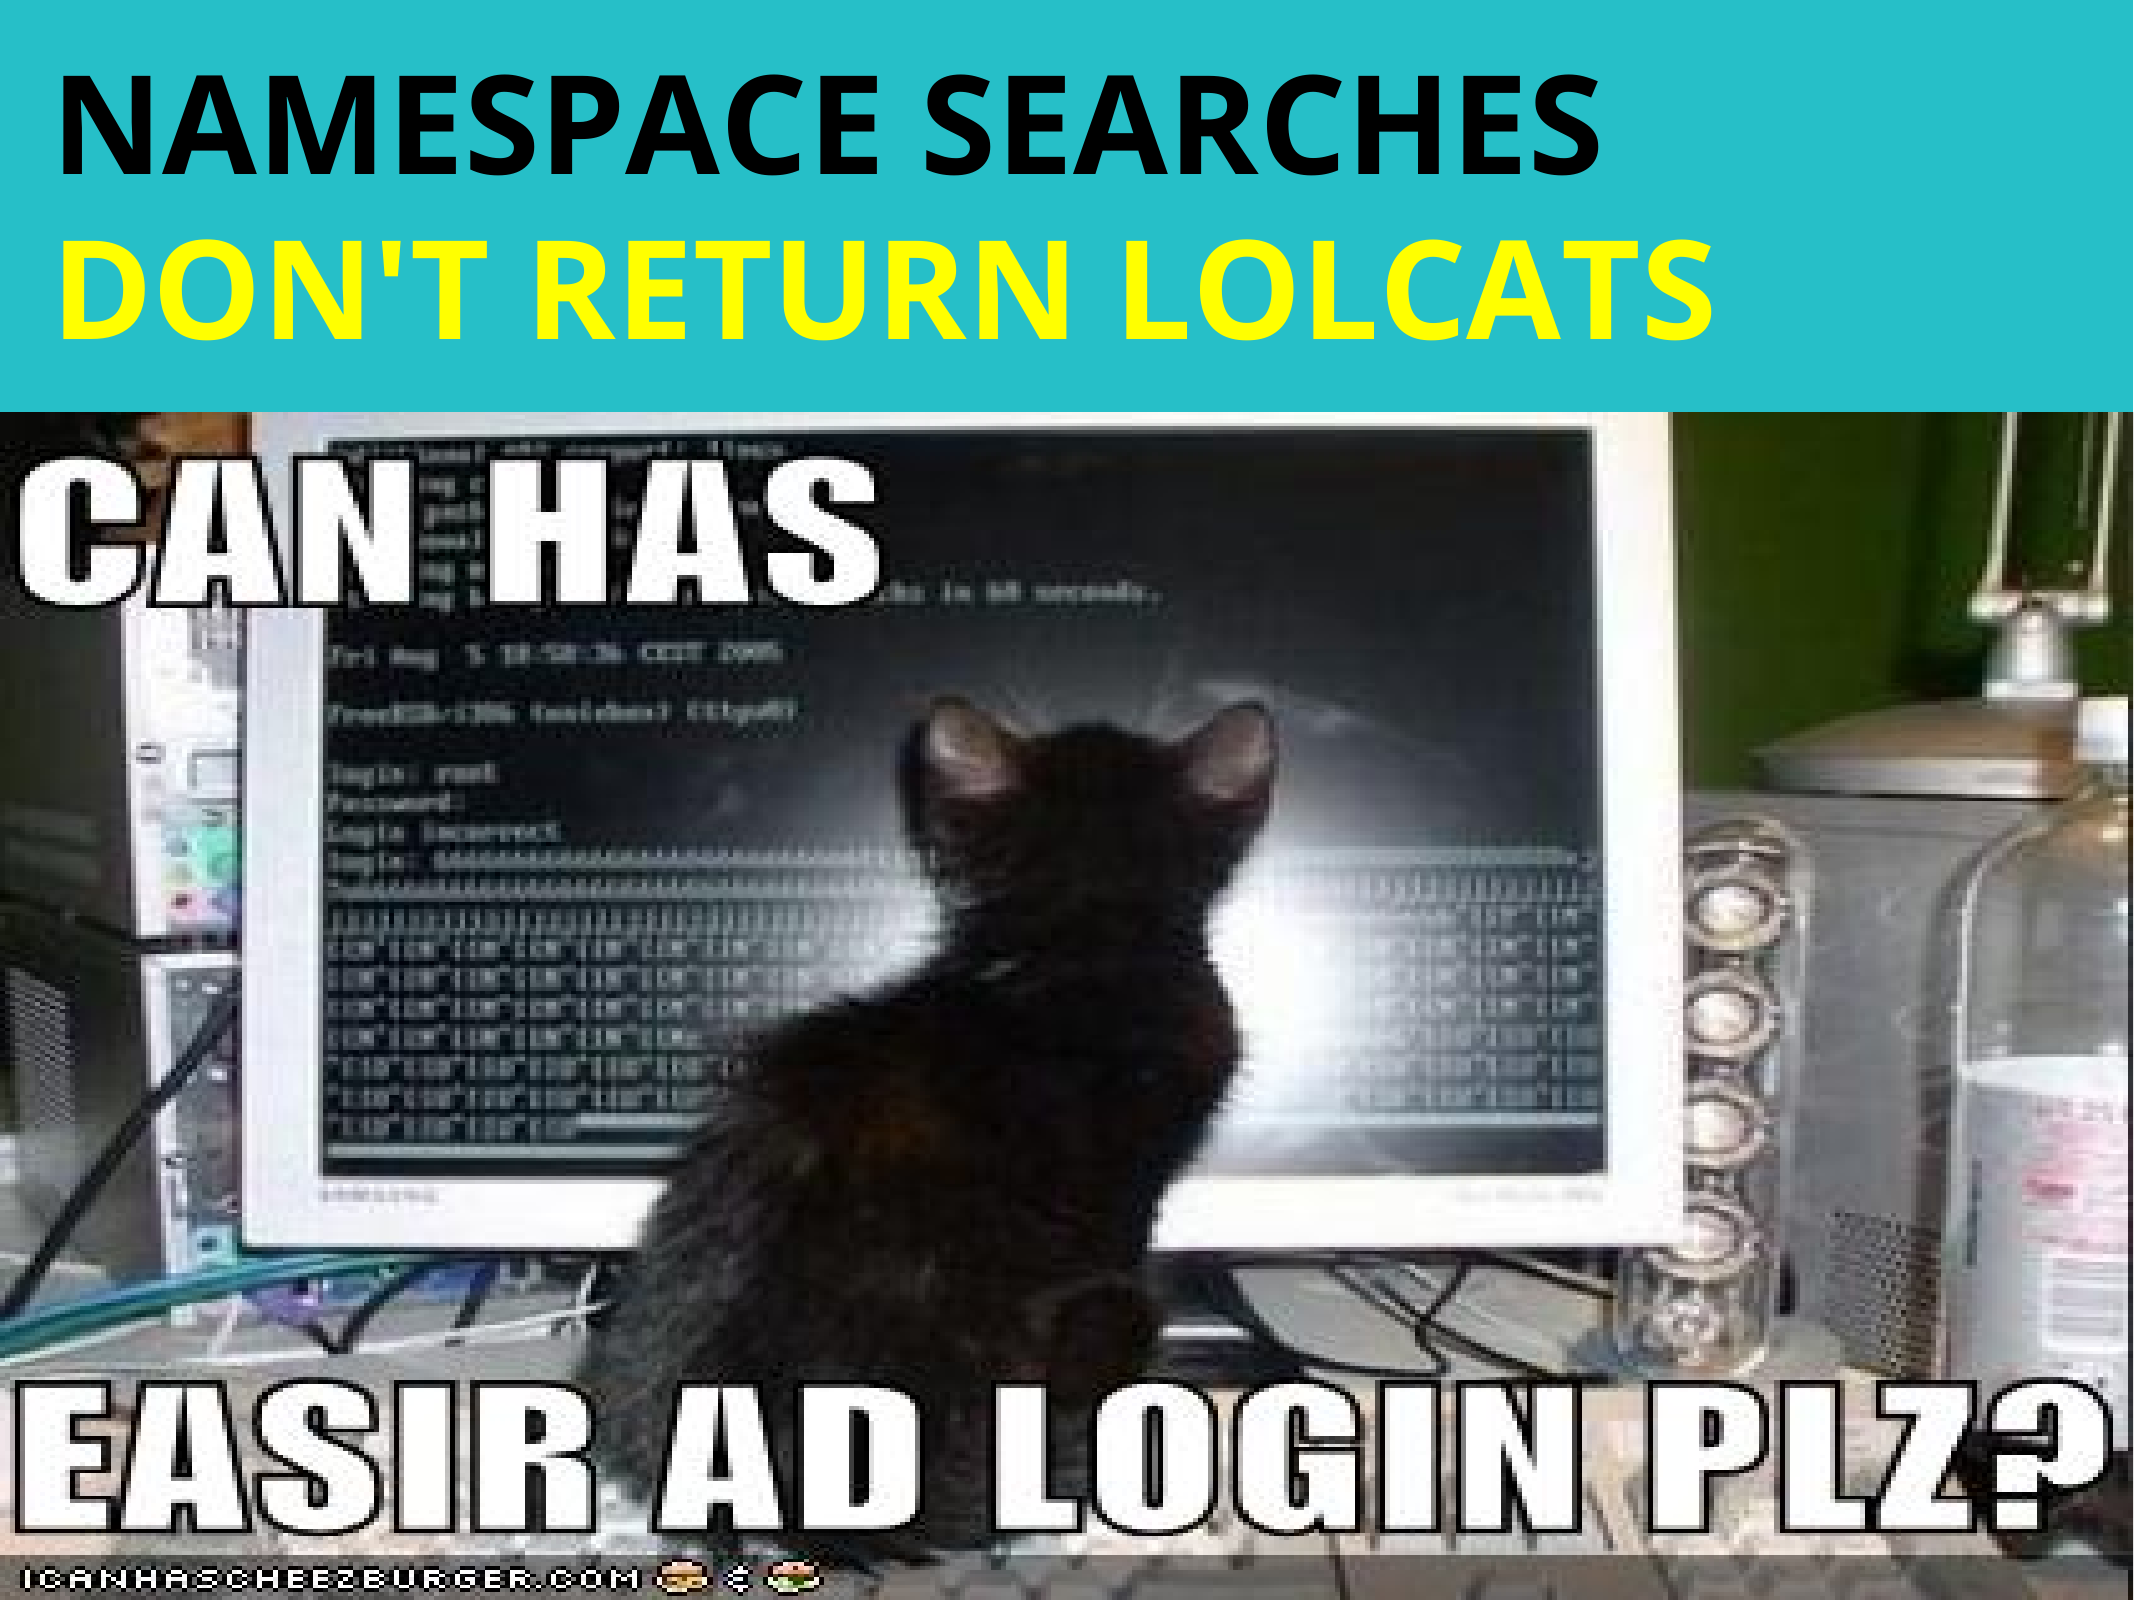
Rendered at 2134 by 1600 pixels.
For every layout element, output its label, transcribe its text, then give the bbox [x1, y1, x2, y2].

picture [0, 412, 2134, 1600]
text_box NAMESPACE SEARCHES DON'T RETURN LOLCATS [41, 37, 2101, 412]
